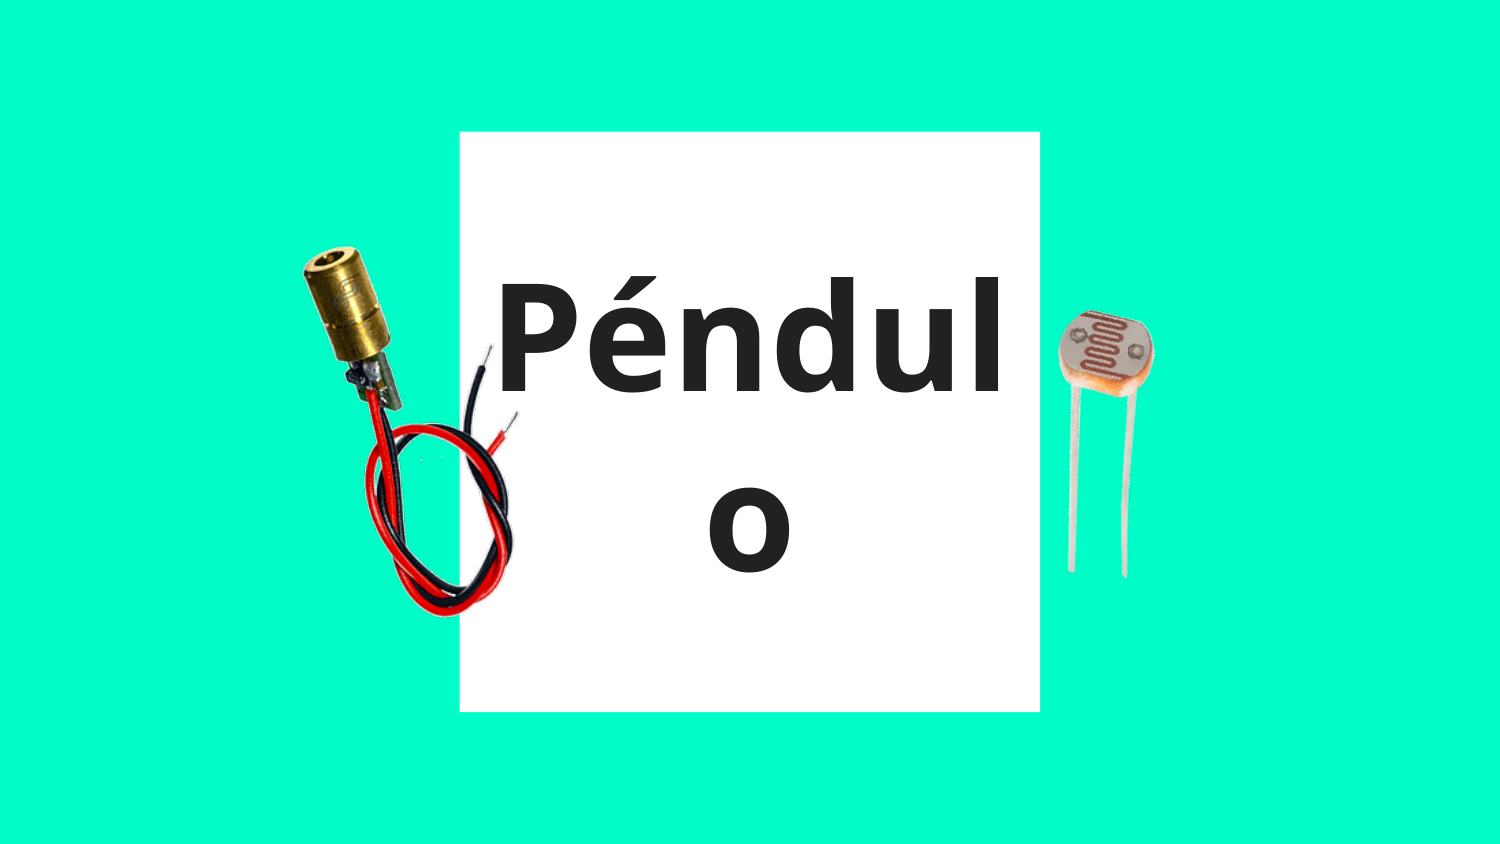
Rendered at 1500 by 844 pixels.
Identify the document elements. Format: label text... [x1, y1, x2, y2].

title Péndulo [459, 131, 1041, 713]
picture [210, 216, 621, 627]
picture [811, 153, 1389, 731]
